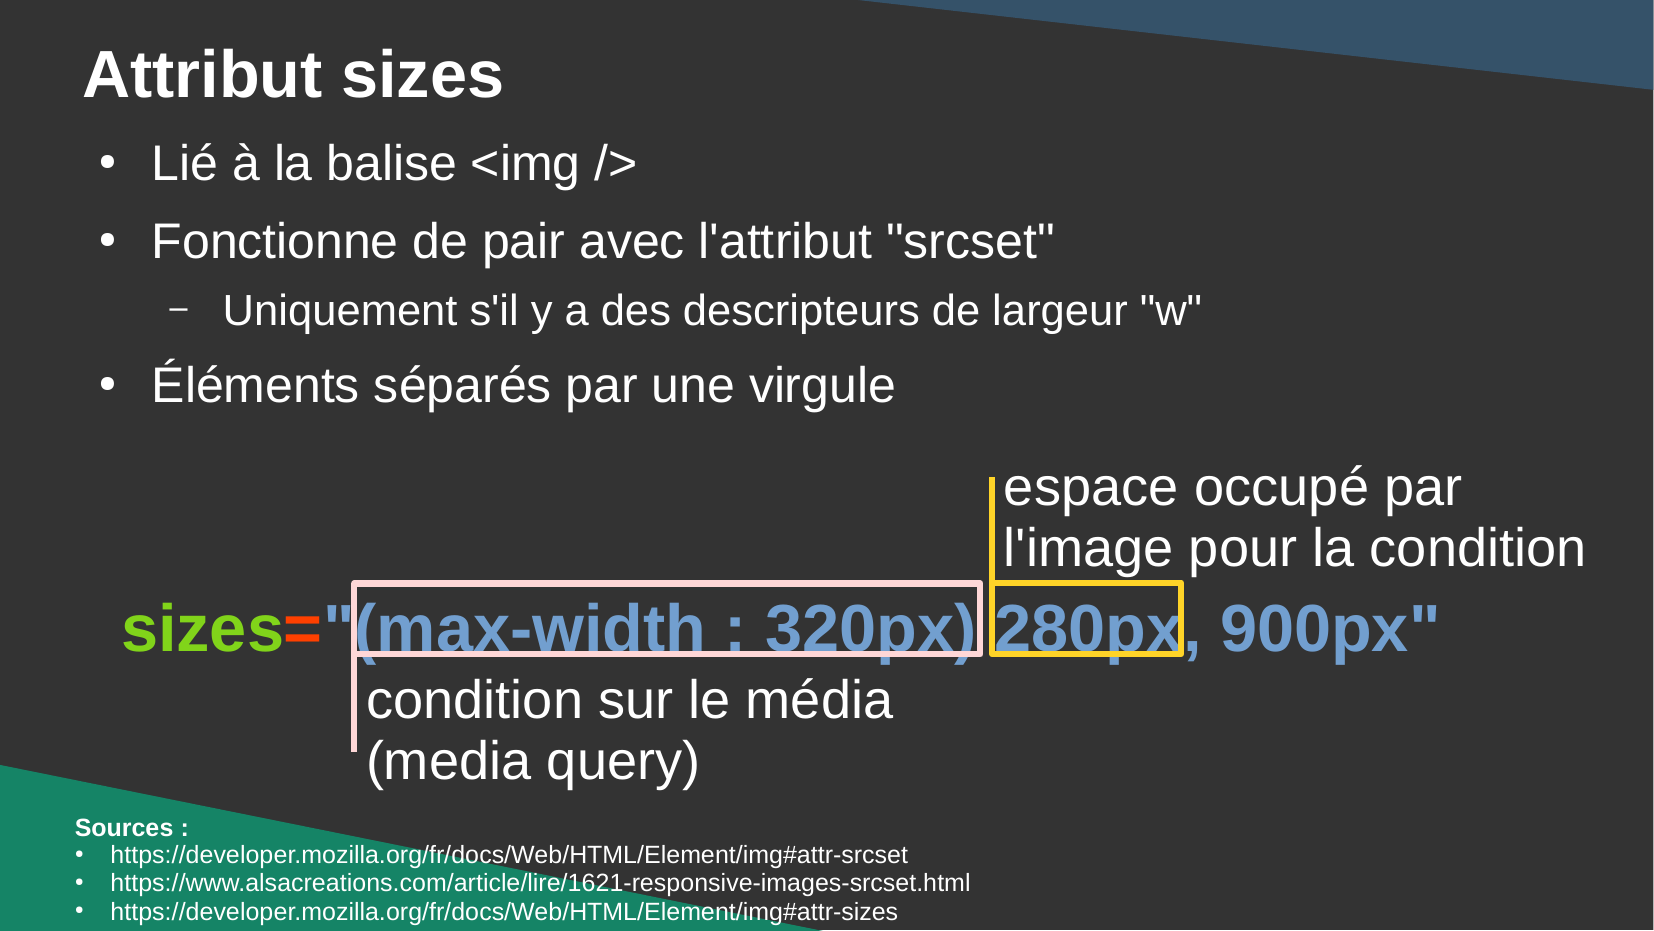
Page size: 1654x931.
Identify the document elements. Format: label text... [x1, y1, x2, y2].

list Lié à la balise <img /> Fonctionne de pair avec l'attribut "srcset" Uniquement s'il y a des descripteurs de largeur "w" Éléments séparés par une virgule [80, 135, 1605, 426]
title condition sur le média (media query) [366, 669, 993, 791]
title Attribut sizes [82, 37, 1571, 122]
text_box Sources : https://developer.mozilla.org/fr/docs/Web/HTML/Element/img#attr-srcset https://www.alsacreations.com/article/lire/1621-responsive-images-srcset.html https://developer.mozilla.org/fr/docs/Web/HTML/Element/img#attr-sizes [60, 805, 1546, 931]
text_box [858, 0, 1654, 90]
text_box sizes="(max-width : 320px) 280px, 900px" [357, 583, 1560, 707]
text_box [0, 764, 199, 931]
text_box sizes="(max-width : 320px) 280px, 900px" [995, 586, 1178, 651]
text_box sizes="(max-width : 320px) 280px, 900px" [106, 583, 351, 707]
title espace occupé par l'image pour la condition [1003, 456, 1630, 578]
text_box sizes="(max-width : 320px) 280px, 900px" [357, 587, 977, 651]
